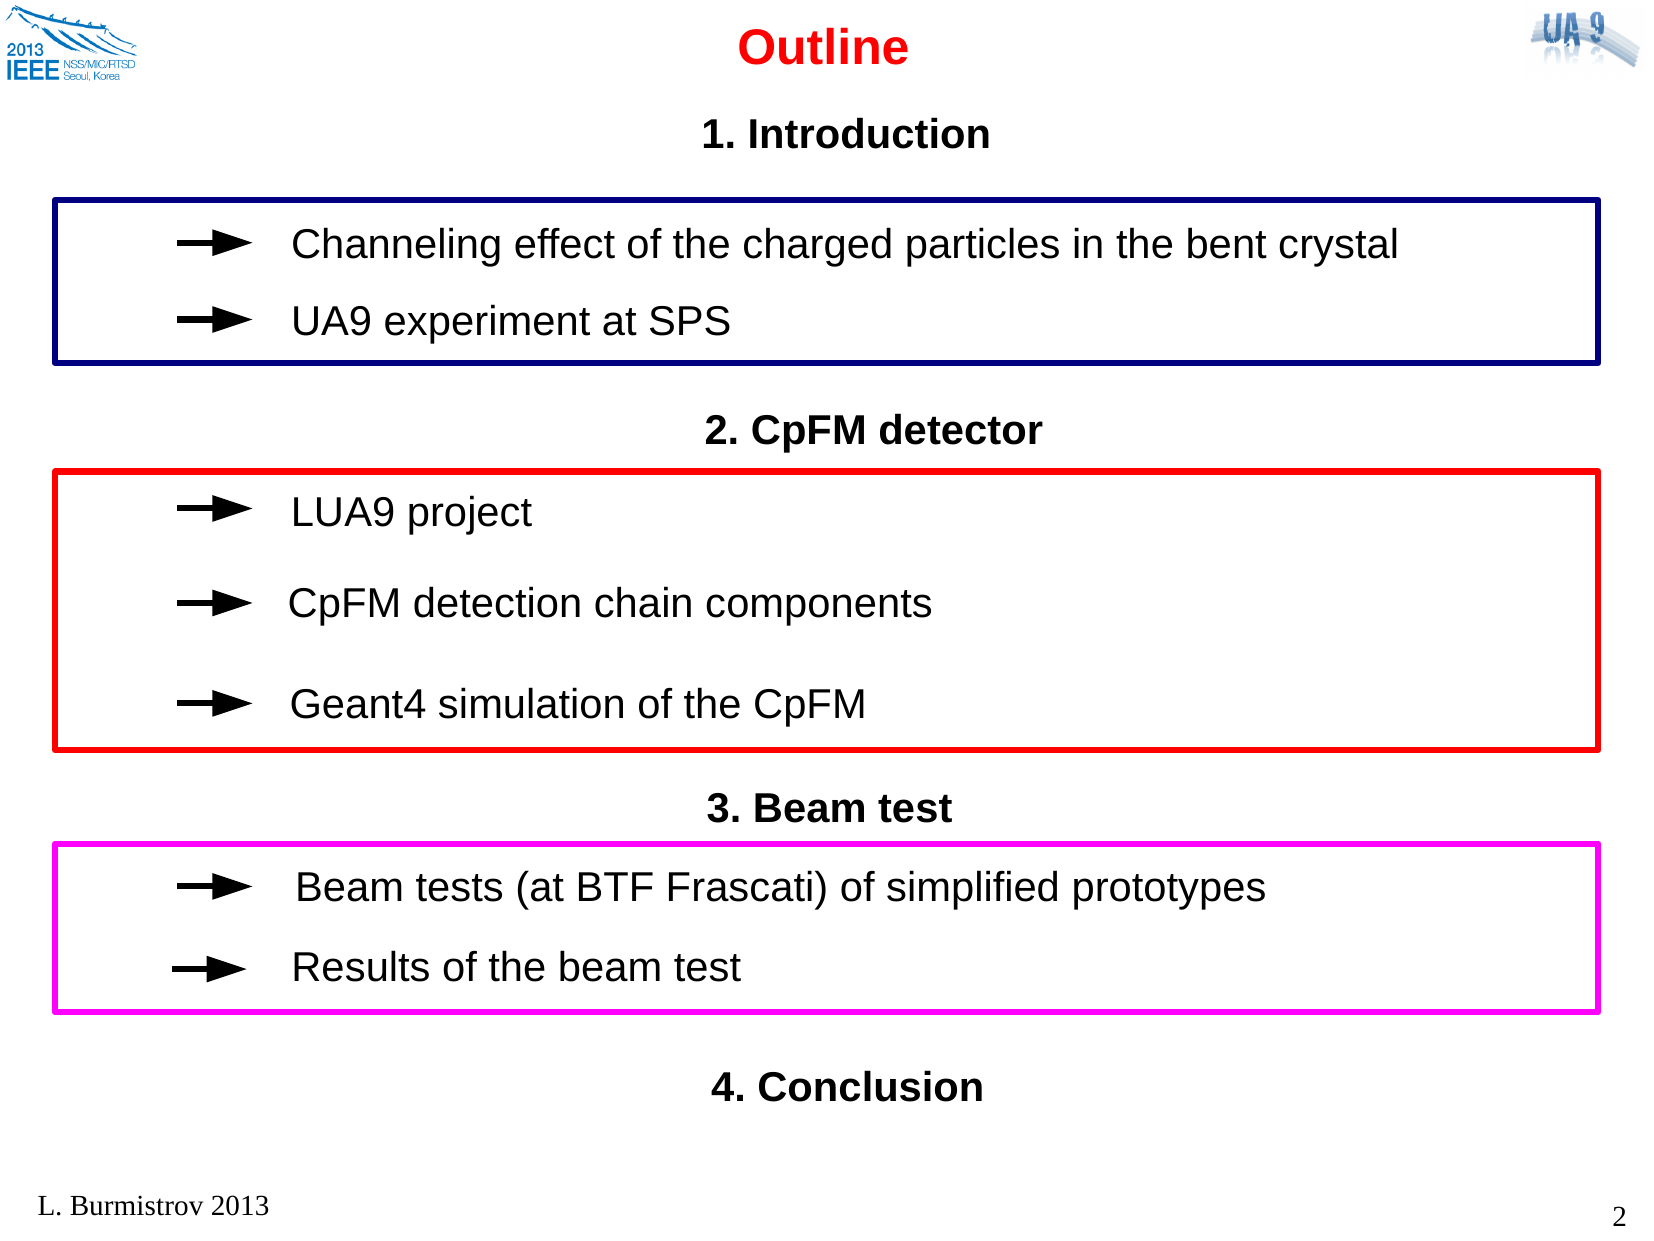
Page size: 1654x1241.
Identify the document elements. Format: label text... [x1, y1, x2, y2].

text_box Results of the beam test [276, 936, 788, 998]
text_box Channeling effect of the charged particles in the bent crystal [276, 213, 1426, 275]
text_box CpFM detection chain components [272, 572, 976, 634]
picture [1525, 2, 1646, 79]
text_box Outline [580, 11, 1067, 83]
text_box 2. CpFM detector [686, 399, 1062, 461]
text_box Beam tests (at BTF Frascati) of simplified prototypes [280, 856, 1351, 918]
text_box UA9 experiment at SPS [276, 289, 1110, 352]
text_box Geant4 simulation of the CpFM [274, 672, 1088, 735]
text_box LUA9 project [276, 481, 796, 543]
text_box 1. Introduction [686, 103, 1007, 166]
text_box 3. Beam test [650, 777, 1009, 839]
text_box 4. Conclusion [687, 1056, 1008, 1119]
picture [5, 5, 137, 81]
